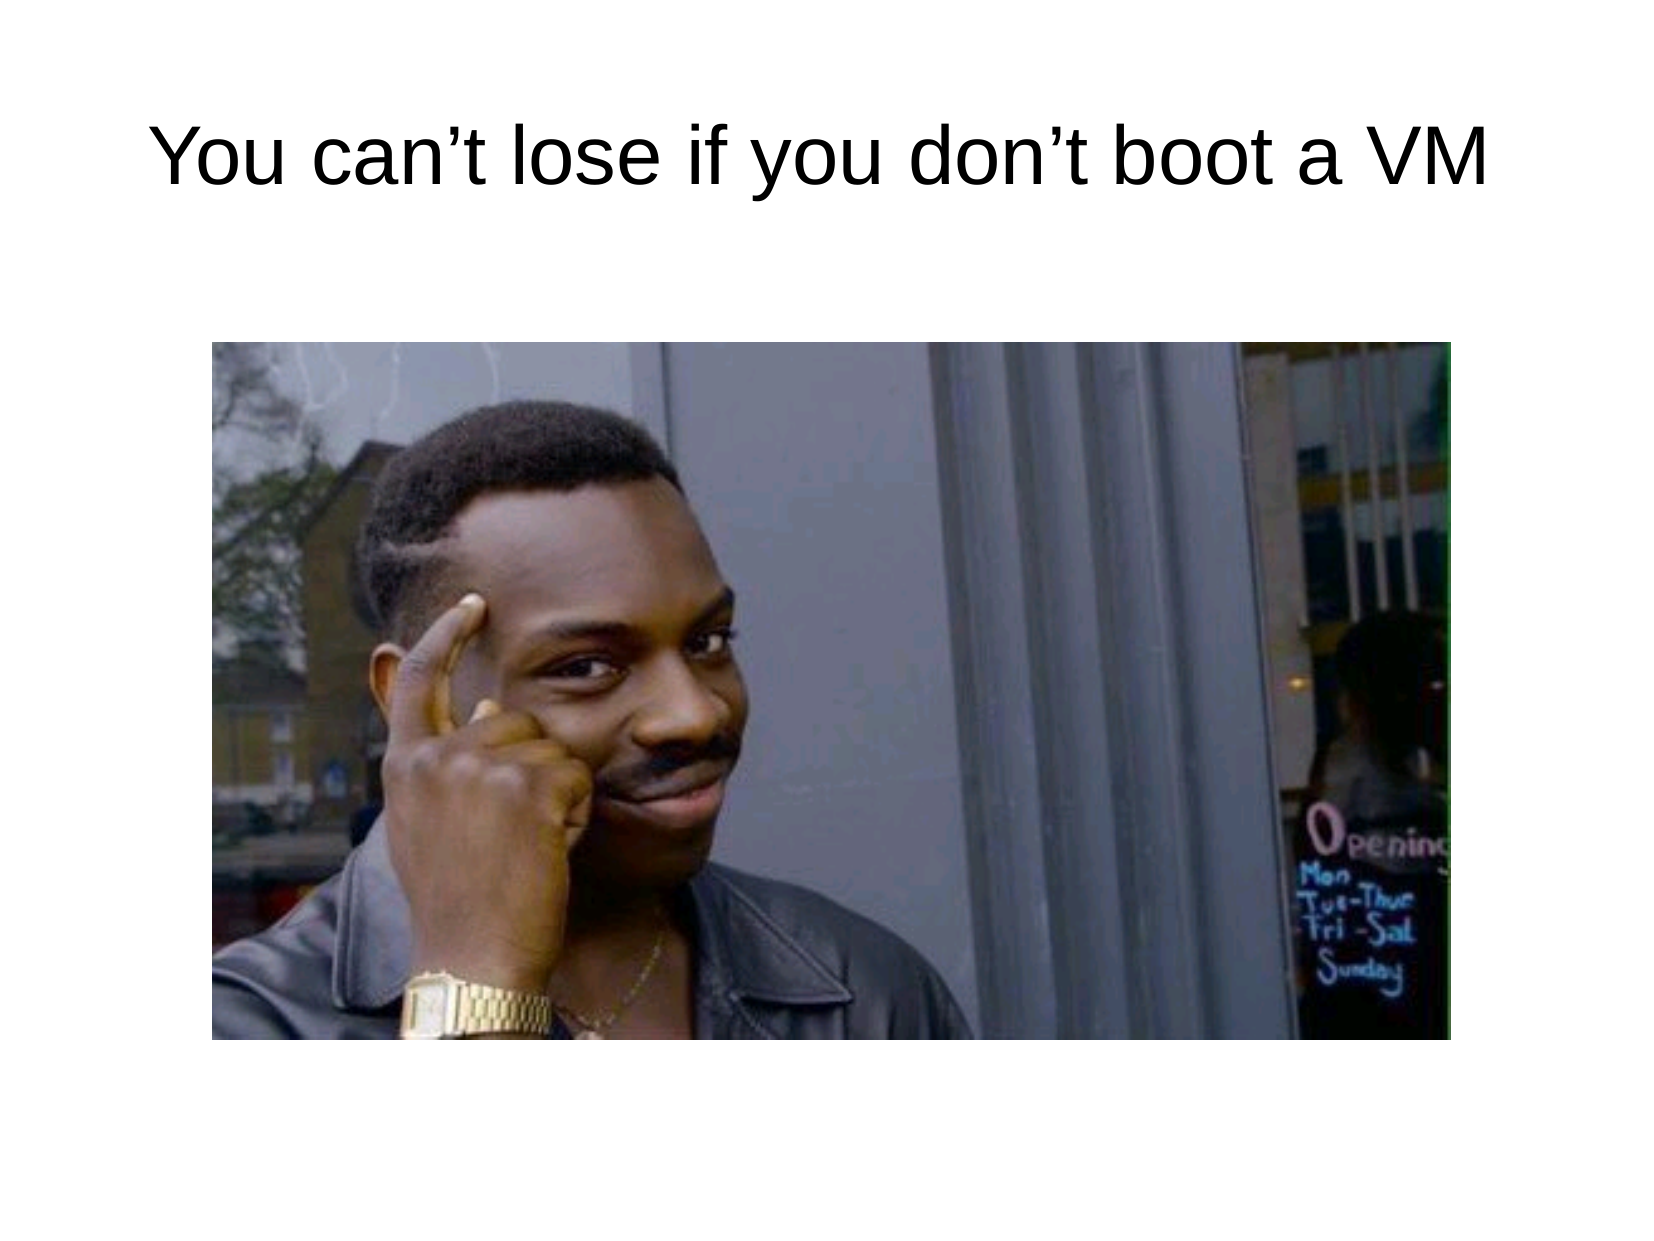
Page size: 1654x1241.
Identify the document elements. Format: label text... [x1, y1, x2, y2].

picture [212, 342, 1451, 1040]
title You can’t lose if you don’t boot a VM [70, 49, 1595, 257]
